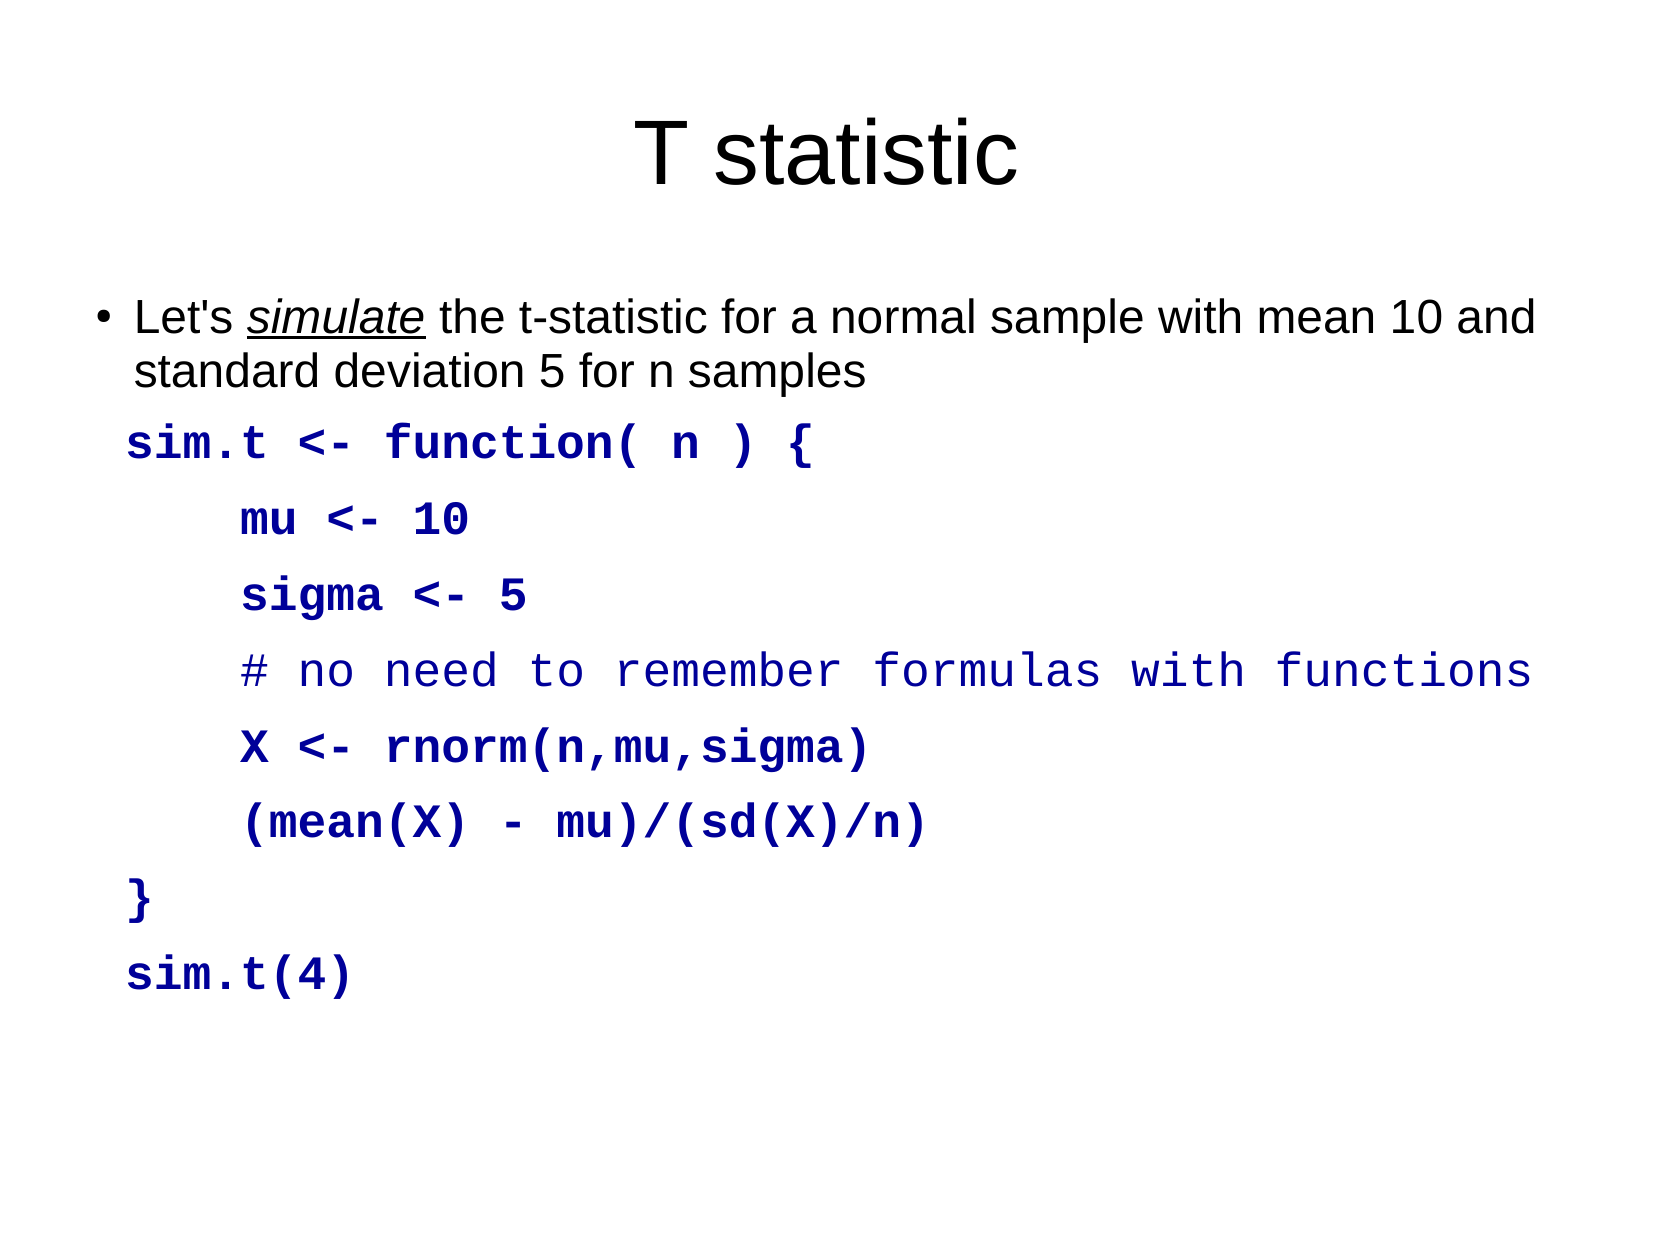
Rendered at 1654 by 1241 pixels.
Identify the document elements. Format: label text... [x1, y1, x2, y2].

title T statistic [82, 49, 1571, 257]
list Let's simulate the t-statistic for a normal sample with mean 10 and standard deviation 5 for n samples sim.t <- function( n ) { mu <- 10 sigma <- 5 # no need to remember formulas with functions X <- rnorm(n,mu,sigma) (mean(X) - mu)/(sd(X)/n) } sim.t(4) [82, 290, 1571, 1010]
